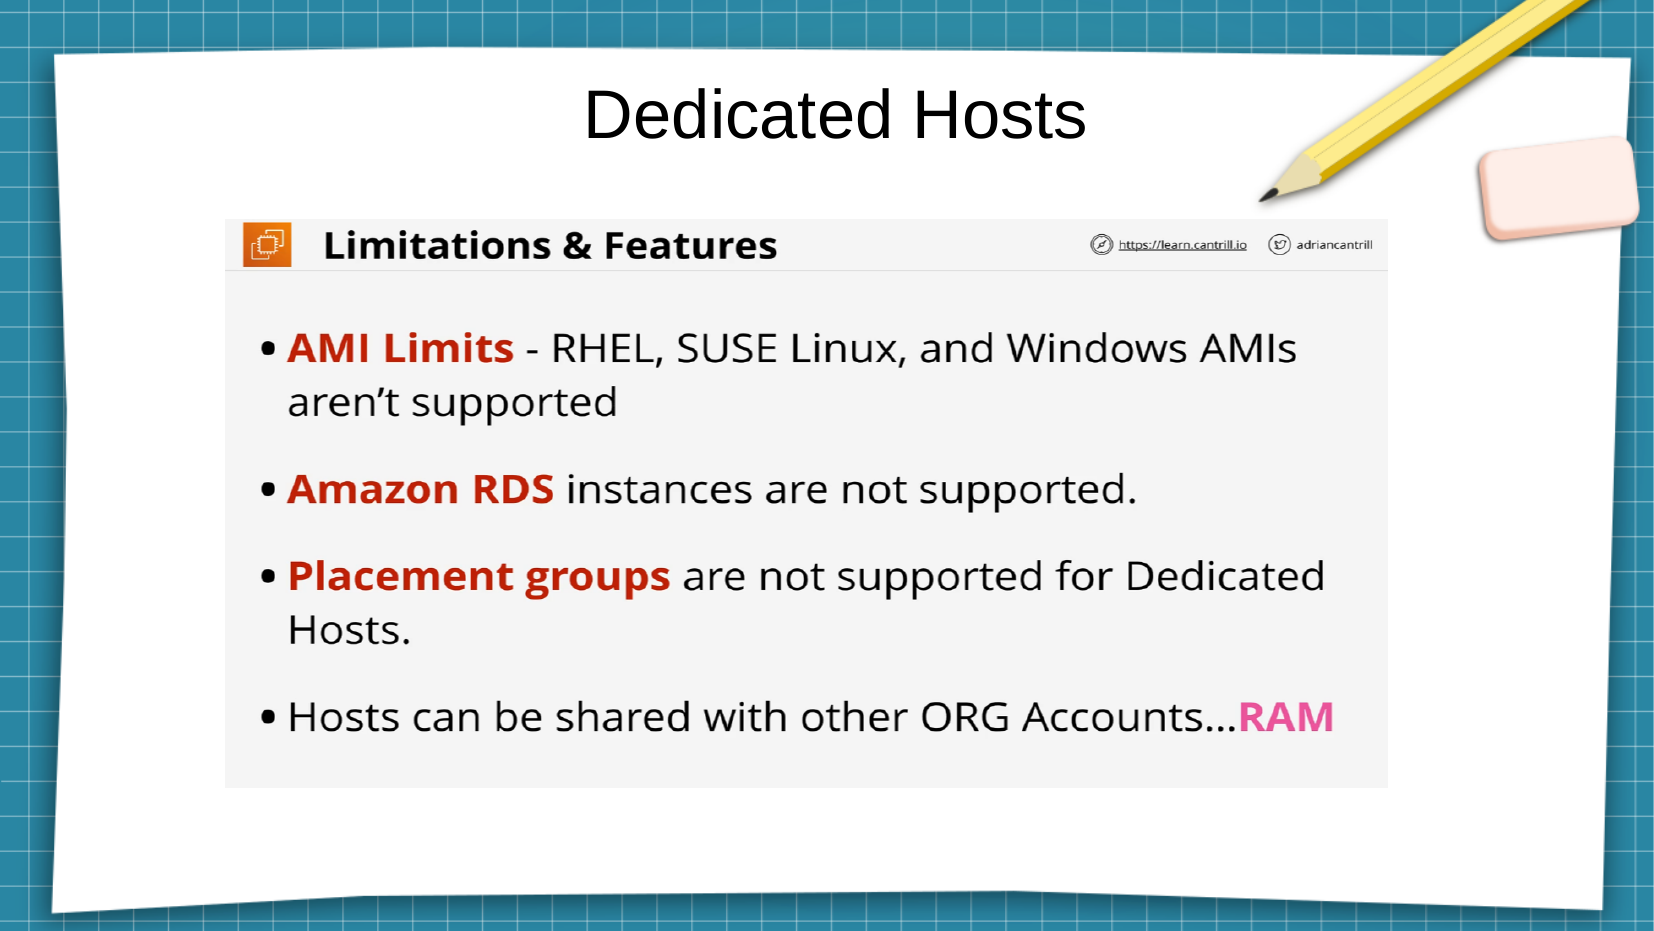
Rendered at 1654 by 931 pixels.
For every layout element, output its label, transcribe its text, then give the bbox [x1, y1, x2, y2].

picture [0, 0, 1654, 931]
title Dedicated Hosts [82, 37, 1571, 193]
